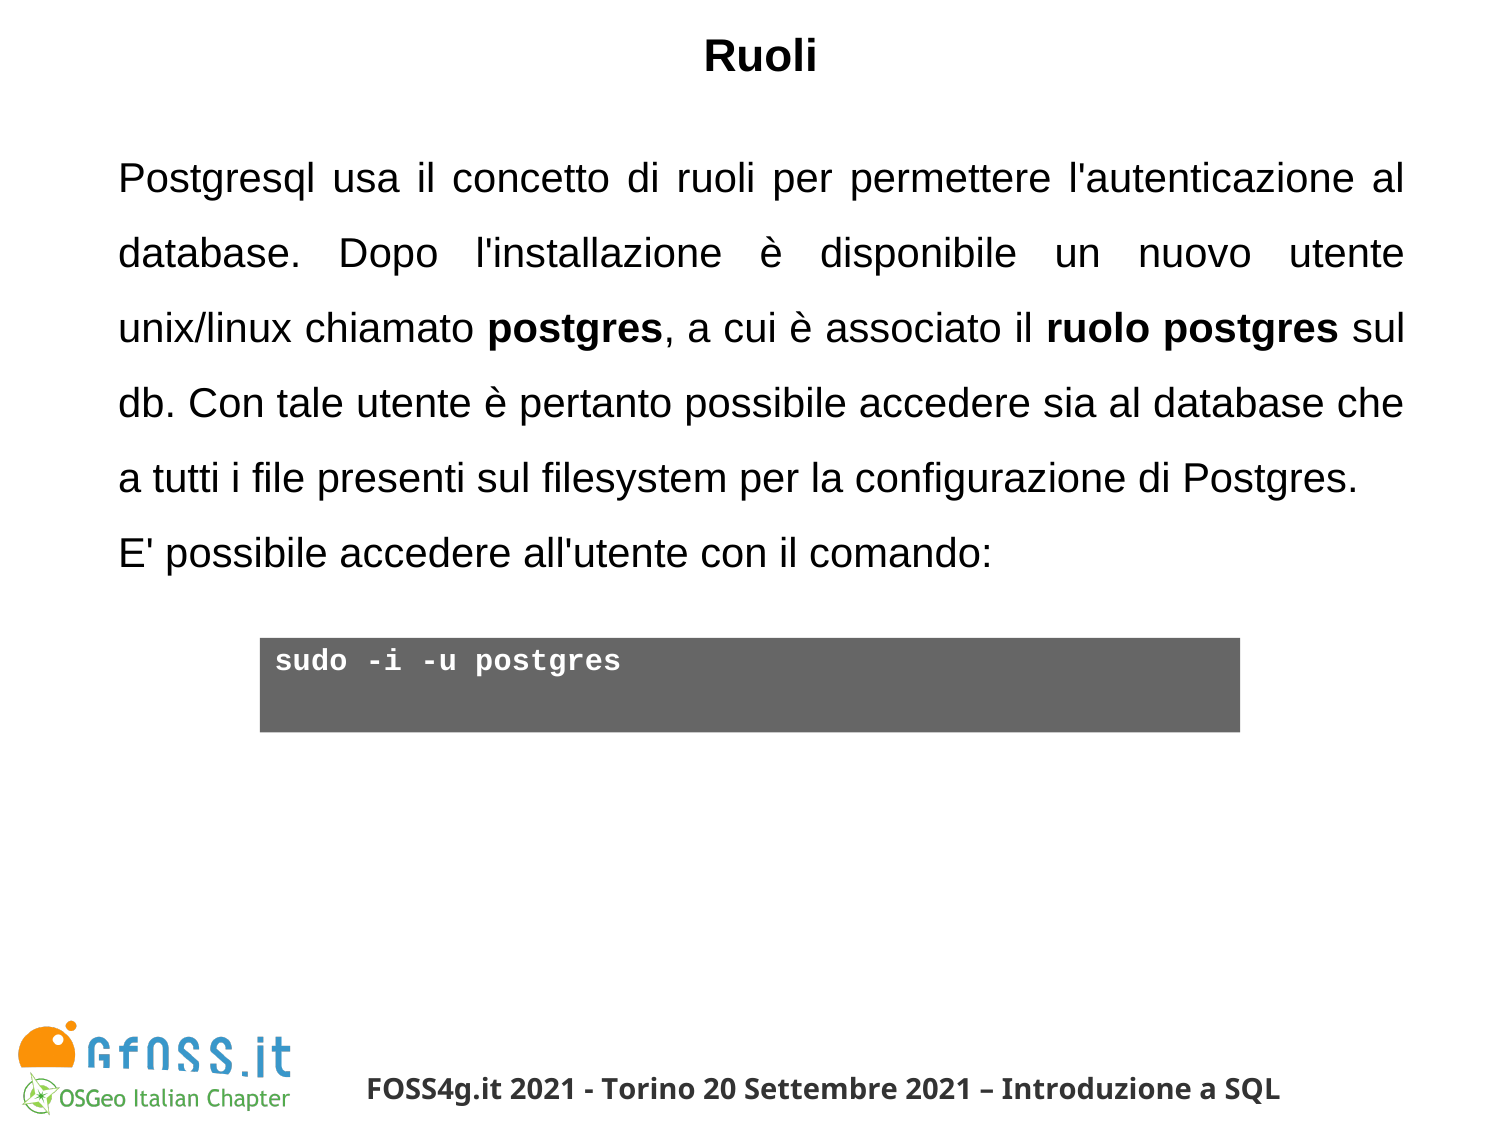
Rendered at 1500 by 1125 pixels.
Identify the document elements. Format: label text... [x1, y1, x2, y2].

text_box Postgresql usa il concetto di ruoli per permettere l'autenticazione al database. Dopo l'installazione è disponibile un nuovo utente unix/linux chiamato postgres, a cui è associato il ruolo postgres sul db. Con tale utente è pertanto possibile accedere sia al database che a tutti i file presenti sul filesystem per la configurazione di Postgres. E' possibile accedere all'utente con il comando: [59, 118, 1465, 584]
picture [0, 1009, 308, 1125]
text_box sudo -i -u postgres [259, 637, 1241, 733]
title Ruoli [21, 26, 1500, 82]
